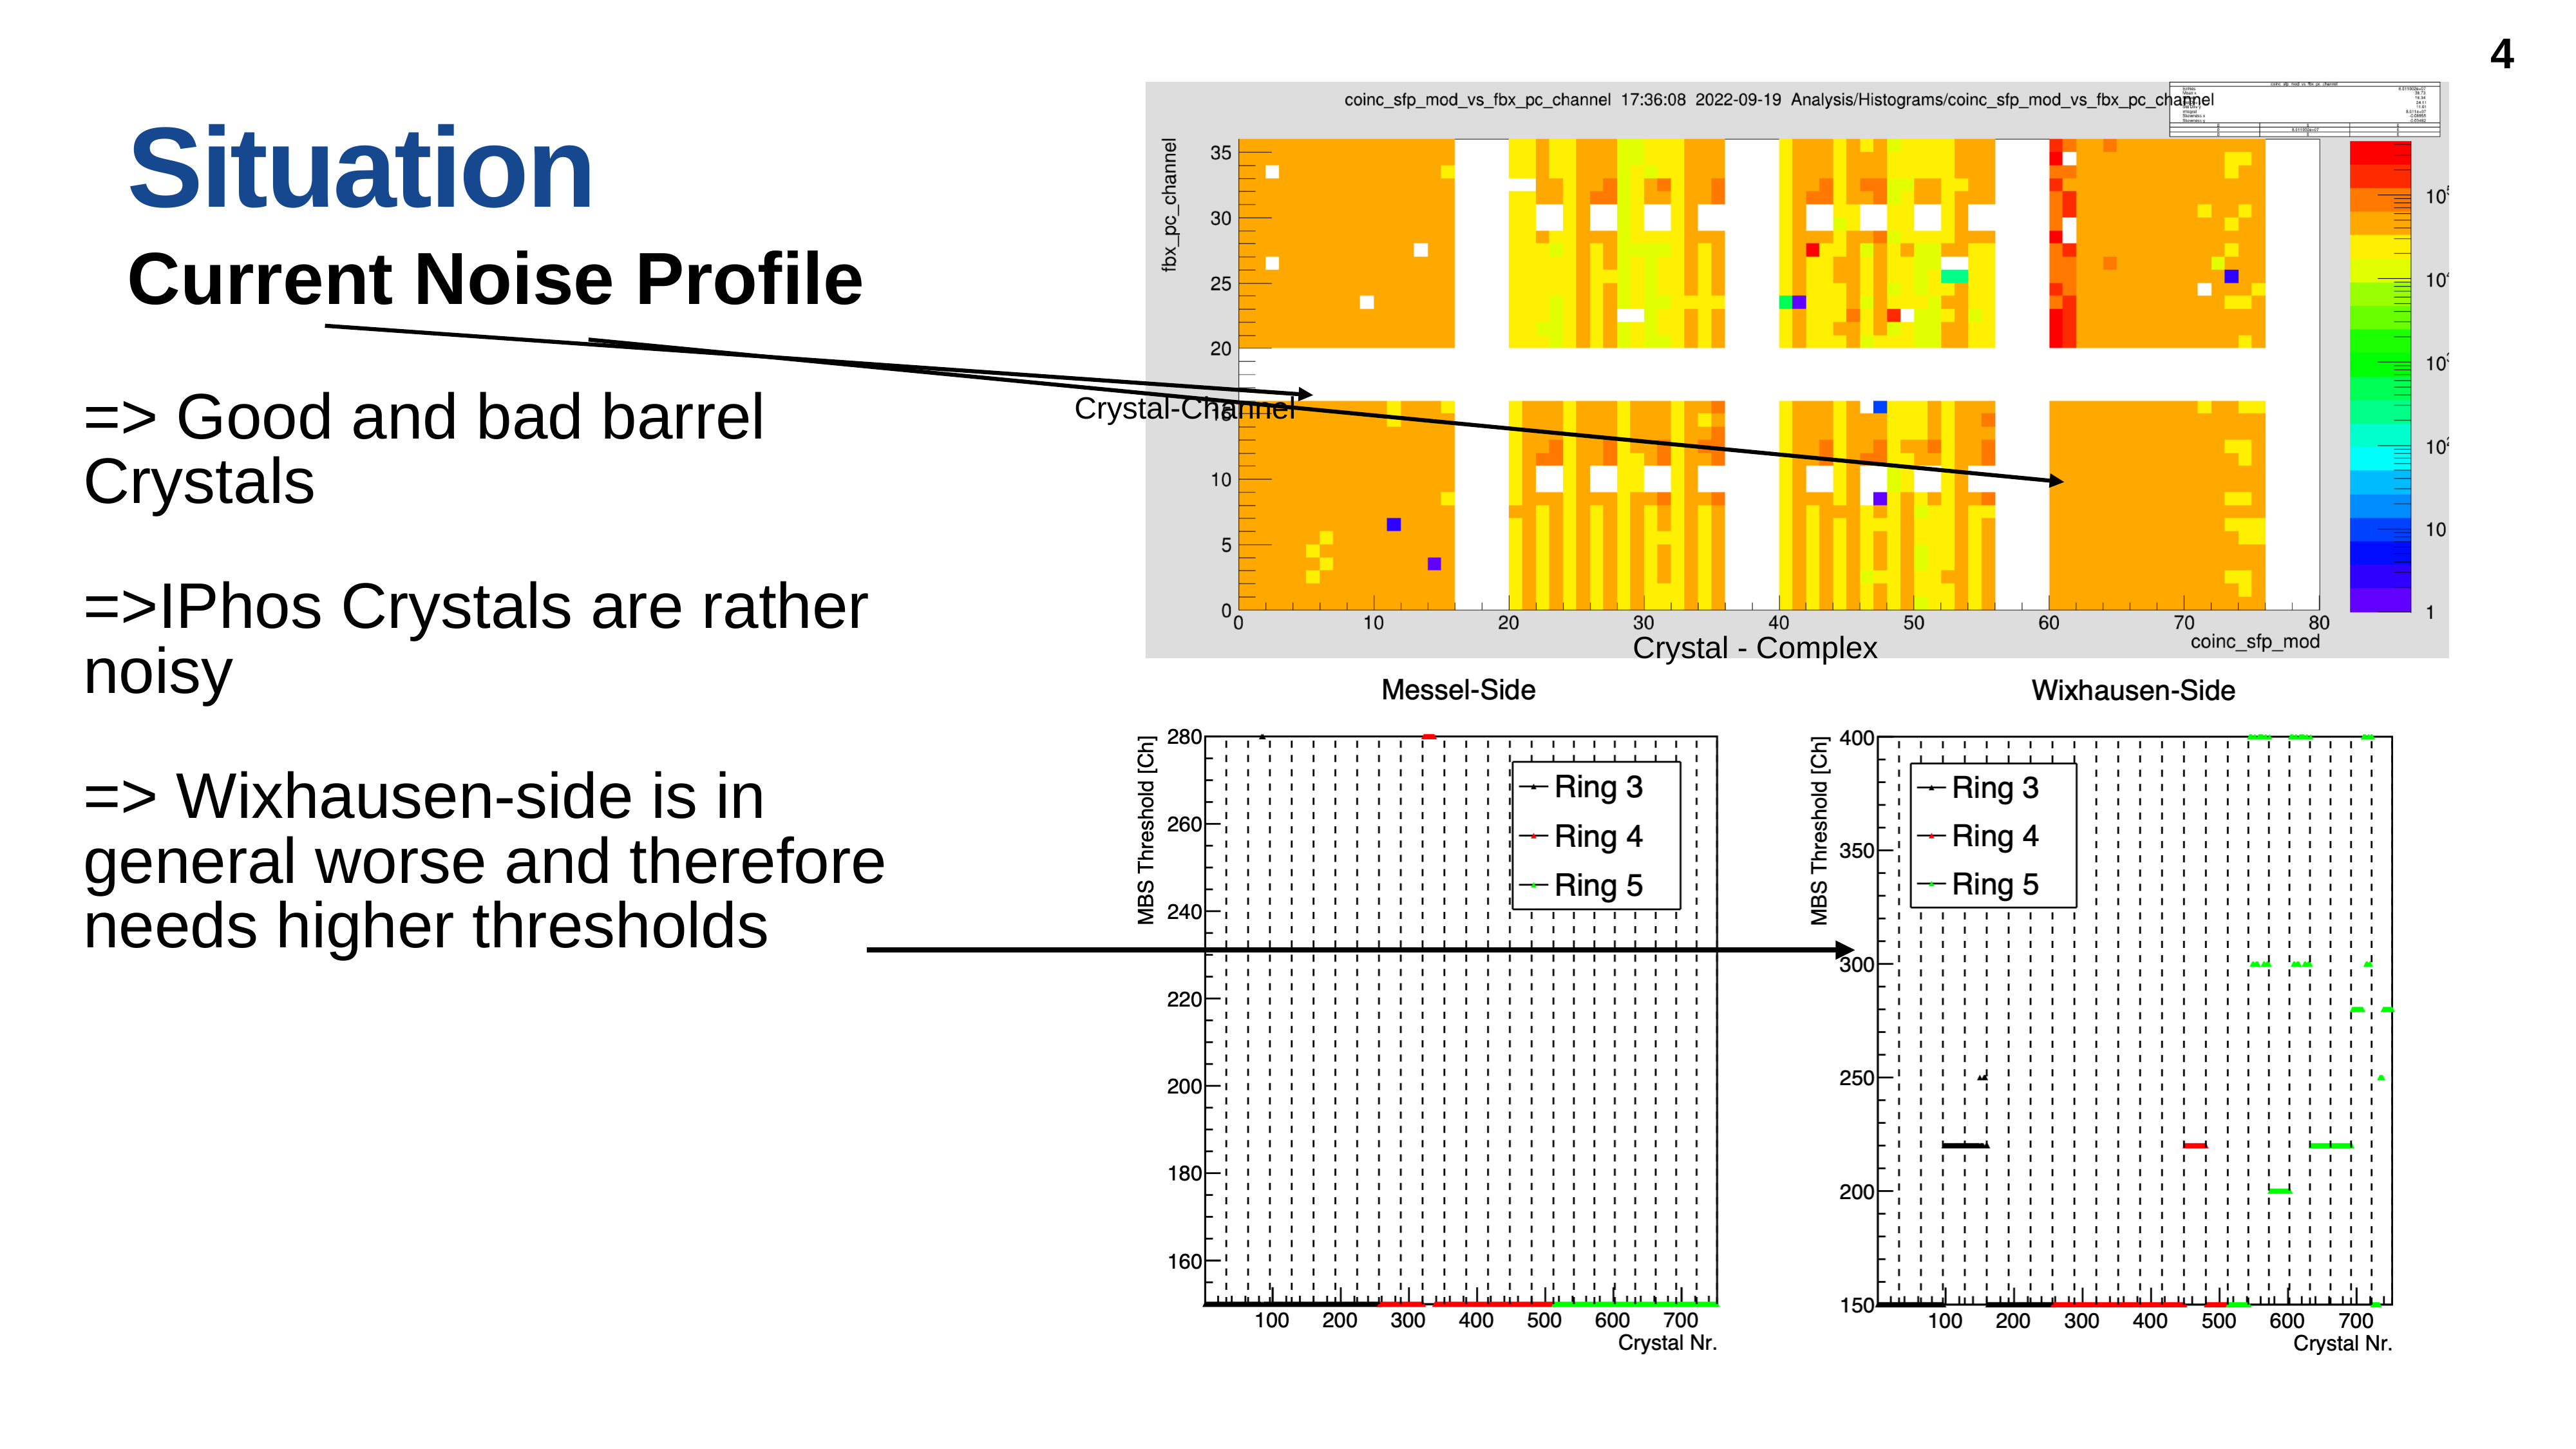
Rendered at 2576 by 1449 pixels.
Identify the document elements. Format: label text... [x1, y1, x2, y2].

picture [1123, 82, 2471, 1384]
text_box Crystal-Channel [1068, 384, 1303, 432]
list => Good and bad barrel Crystals =>IPhos Crystals are rather noisy => Wixhausen-side is in general worse and therefore needs higher thresholds [83, 386, 966, 1399]
text_box Crystal - Complex [1624, 623, 1887, 672]
text_box 4 [2270, 24, 2520, 92]
list Current Noise Profile [127, 237, 1145, 336]
title Situation [127, 100, 1145, 237]
